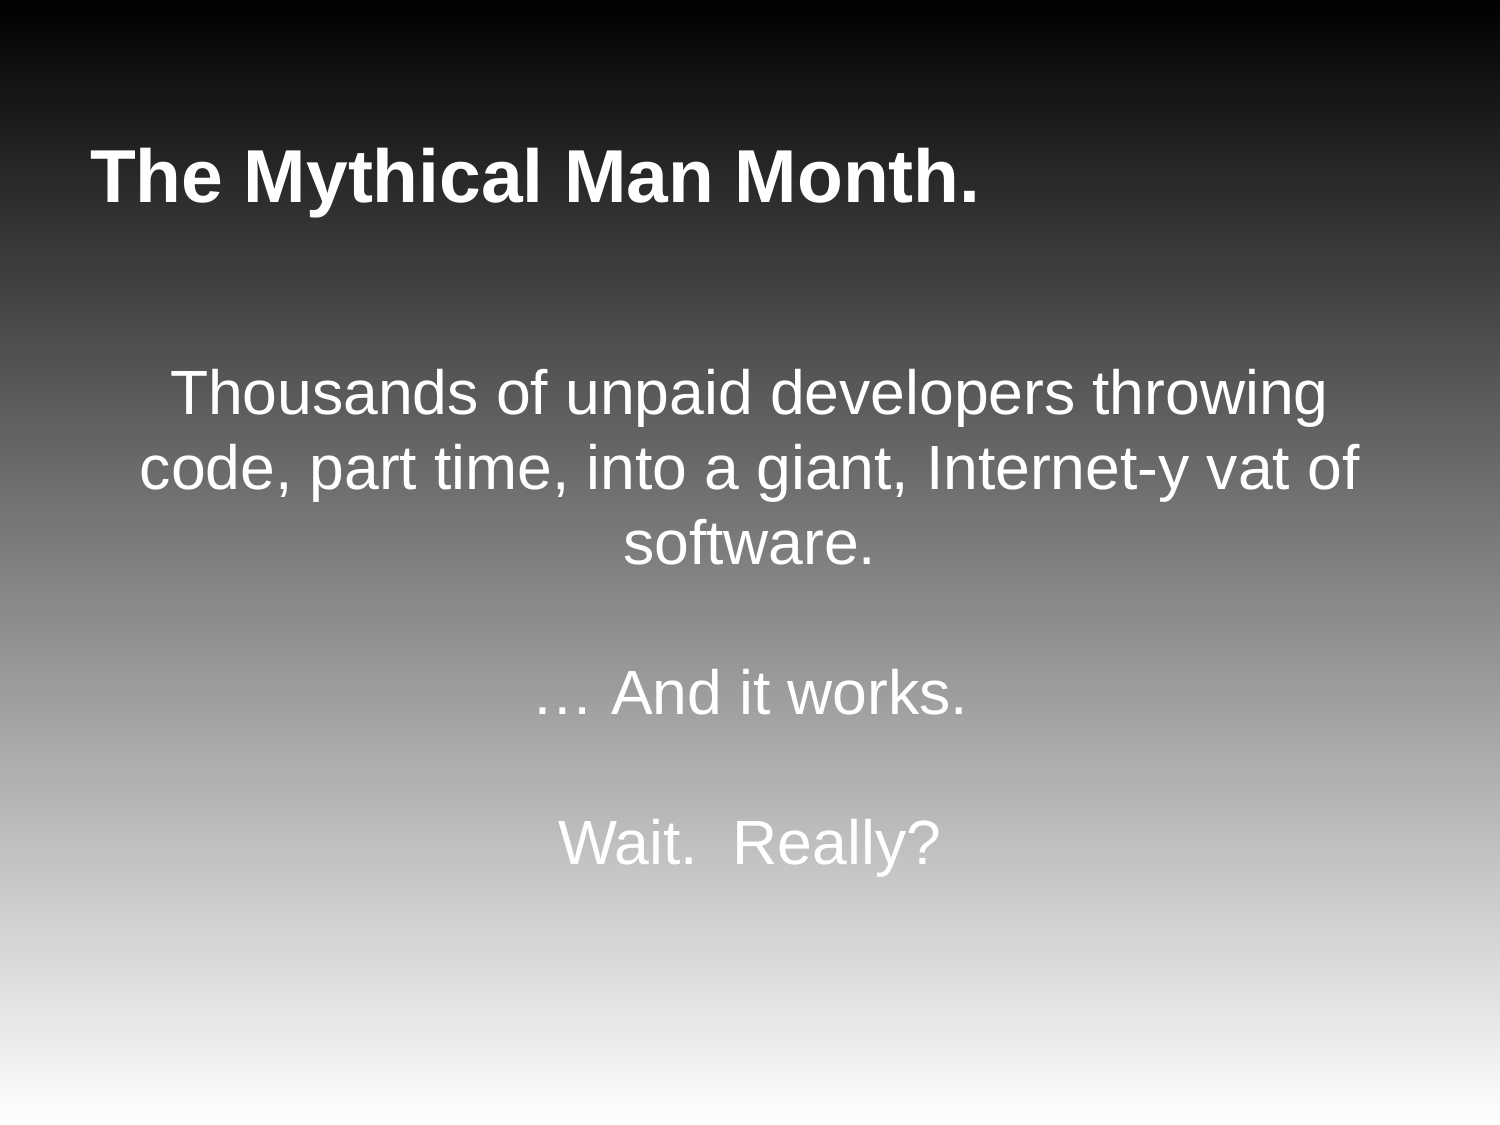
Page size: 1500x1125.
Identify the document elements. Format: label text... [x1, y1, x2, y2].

list Thousands of unpaid developers throwing code, part time, into a giant, Internet-y vat of software. … And it works. Wait. Really? [75, 262, 1425, 1078]
title The Mythical Man Month. [75, 45, 1425, 233]
